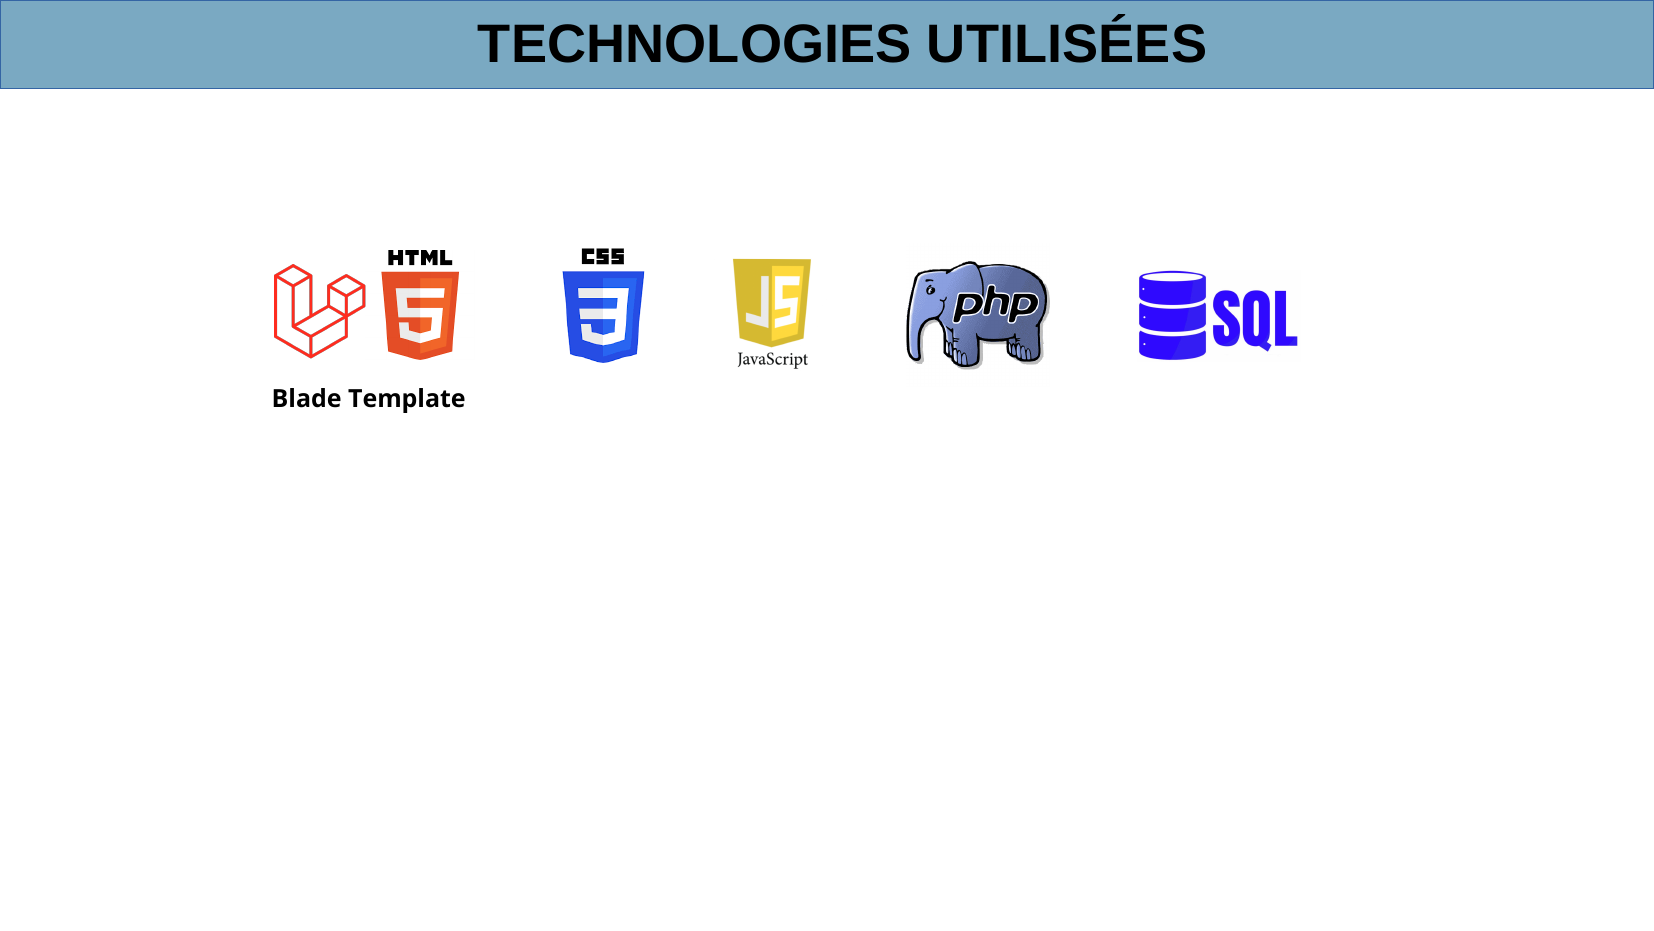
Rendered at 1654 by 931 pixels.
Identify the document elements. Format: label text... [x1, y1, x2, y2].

text_box Blade Template [271, 380, 502, 426]
picture [489, 224, 830, 387]
picture [1137, 270, 1301, 362]
picture [274, 250, 475, 360]
picture [906, 243, 1050, 387]
text_box TECHNOLOGIES UTILISÉES [463, 5, 1224, 82]
text_box [0, 0, 1654, 89]
